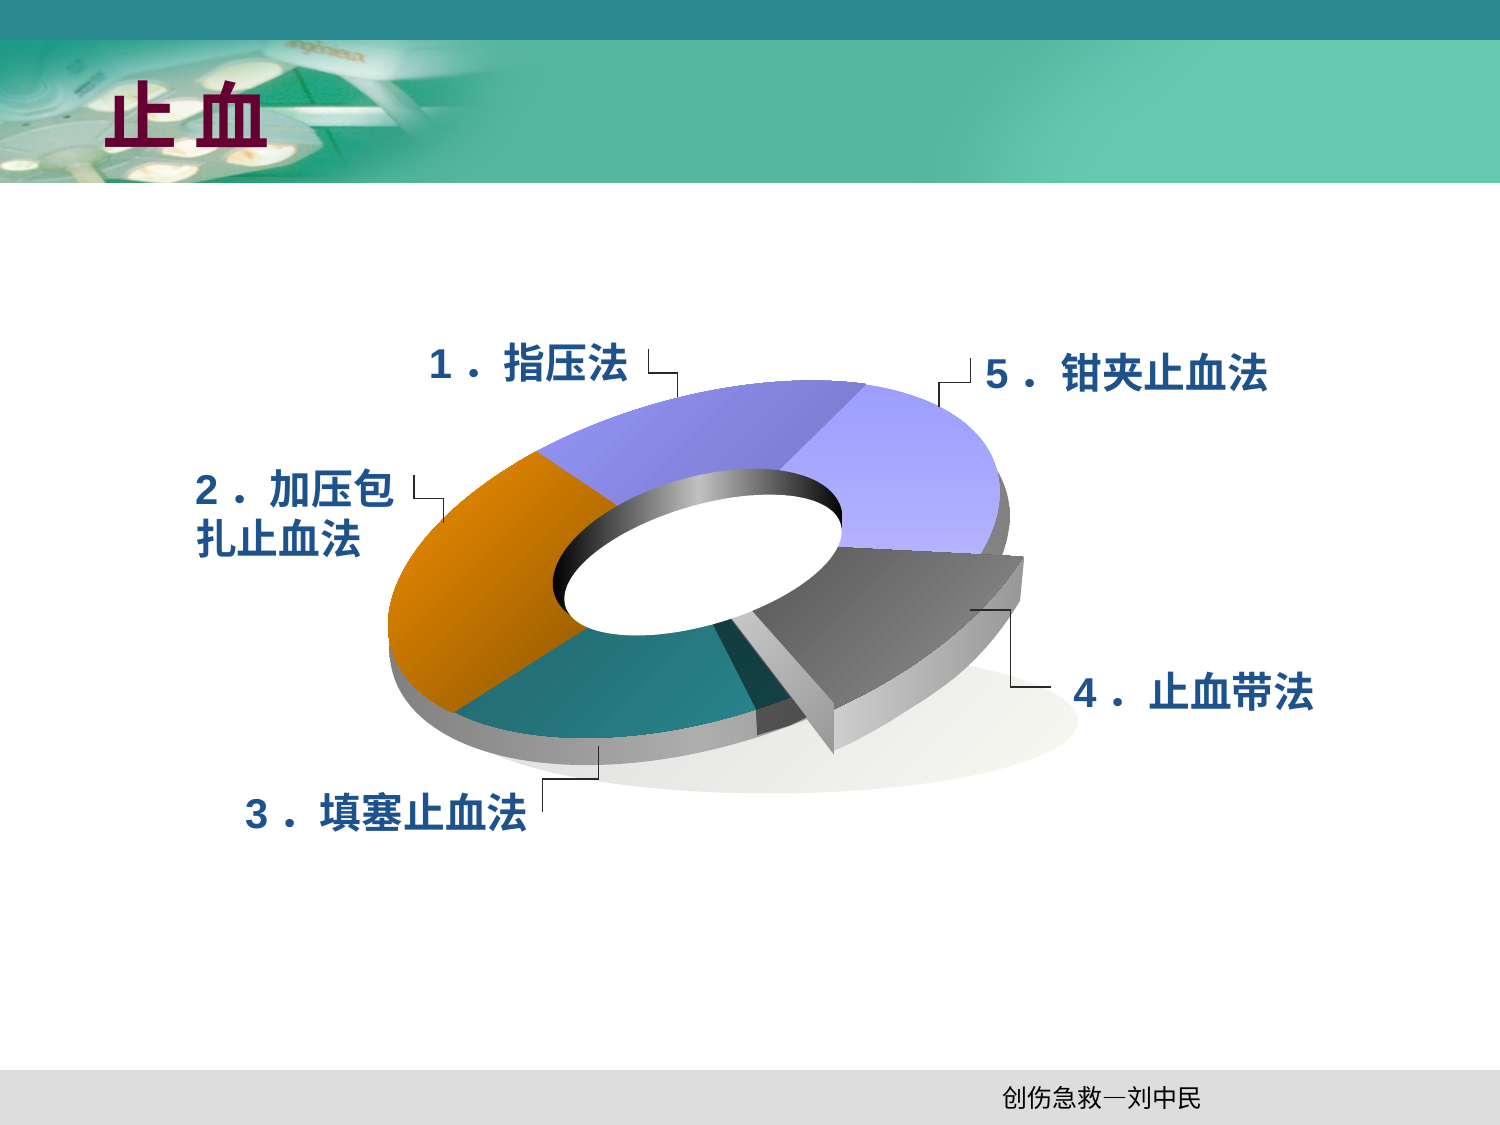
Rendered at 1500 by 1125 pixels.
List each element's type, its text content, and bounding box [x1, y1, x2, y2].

text_box 1．指压法 [414, 329, 649, 395]
text_box 创伤急救—刘中民 [987, 1074, 1463, 1125]
text_box 2．加压包扎止血法 [179, 455, 415, 571]
title 止 血 [87, 62, 1461, 155]
text_box [388, 380, 1078, 794]
text_box 5．钳夹止血法 [970, 339, 1343, 405]
text_box [1011, 675, 1040, 686]
text_box 3．填塞止血法 [229, 779, 580, 845]
text_box 4．止血带法 [1058, 658, 1368, 724]
